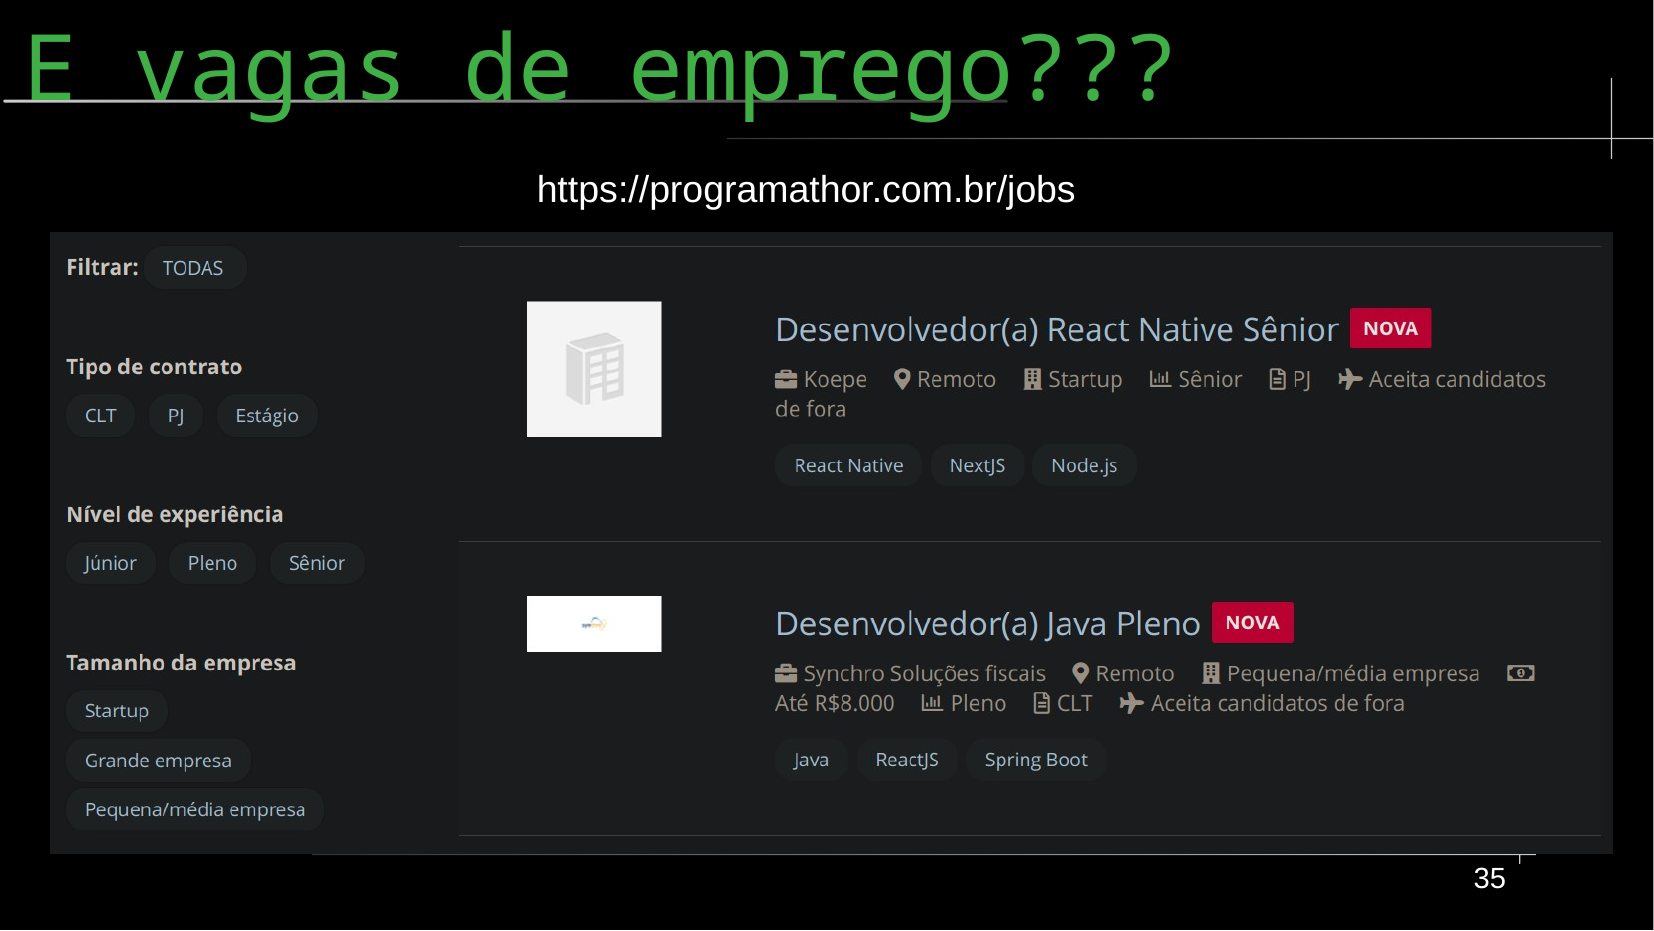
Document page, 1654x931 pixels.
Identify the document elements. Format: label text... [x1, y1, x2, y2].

title E vagas de emprego??? [23, 7, 1589, 123]
picture [50, 232, 1613, 854]
text_box https://programathor.com.br/jobs [522, 160, 1092, 218]
